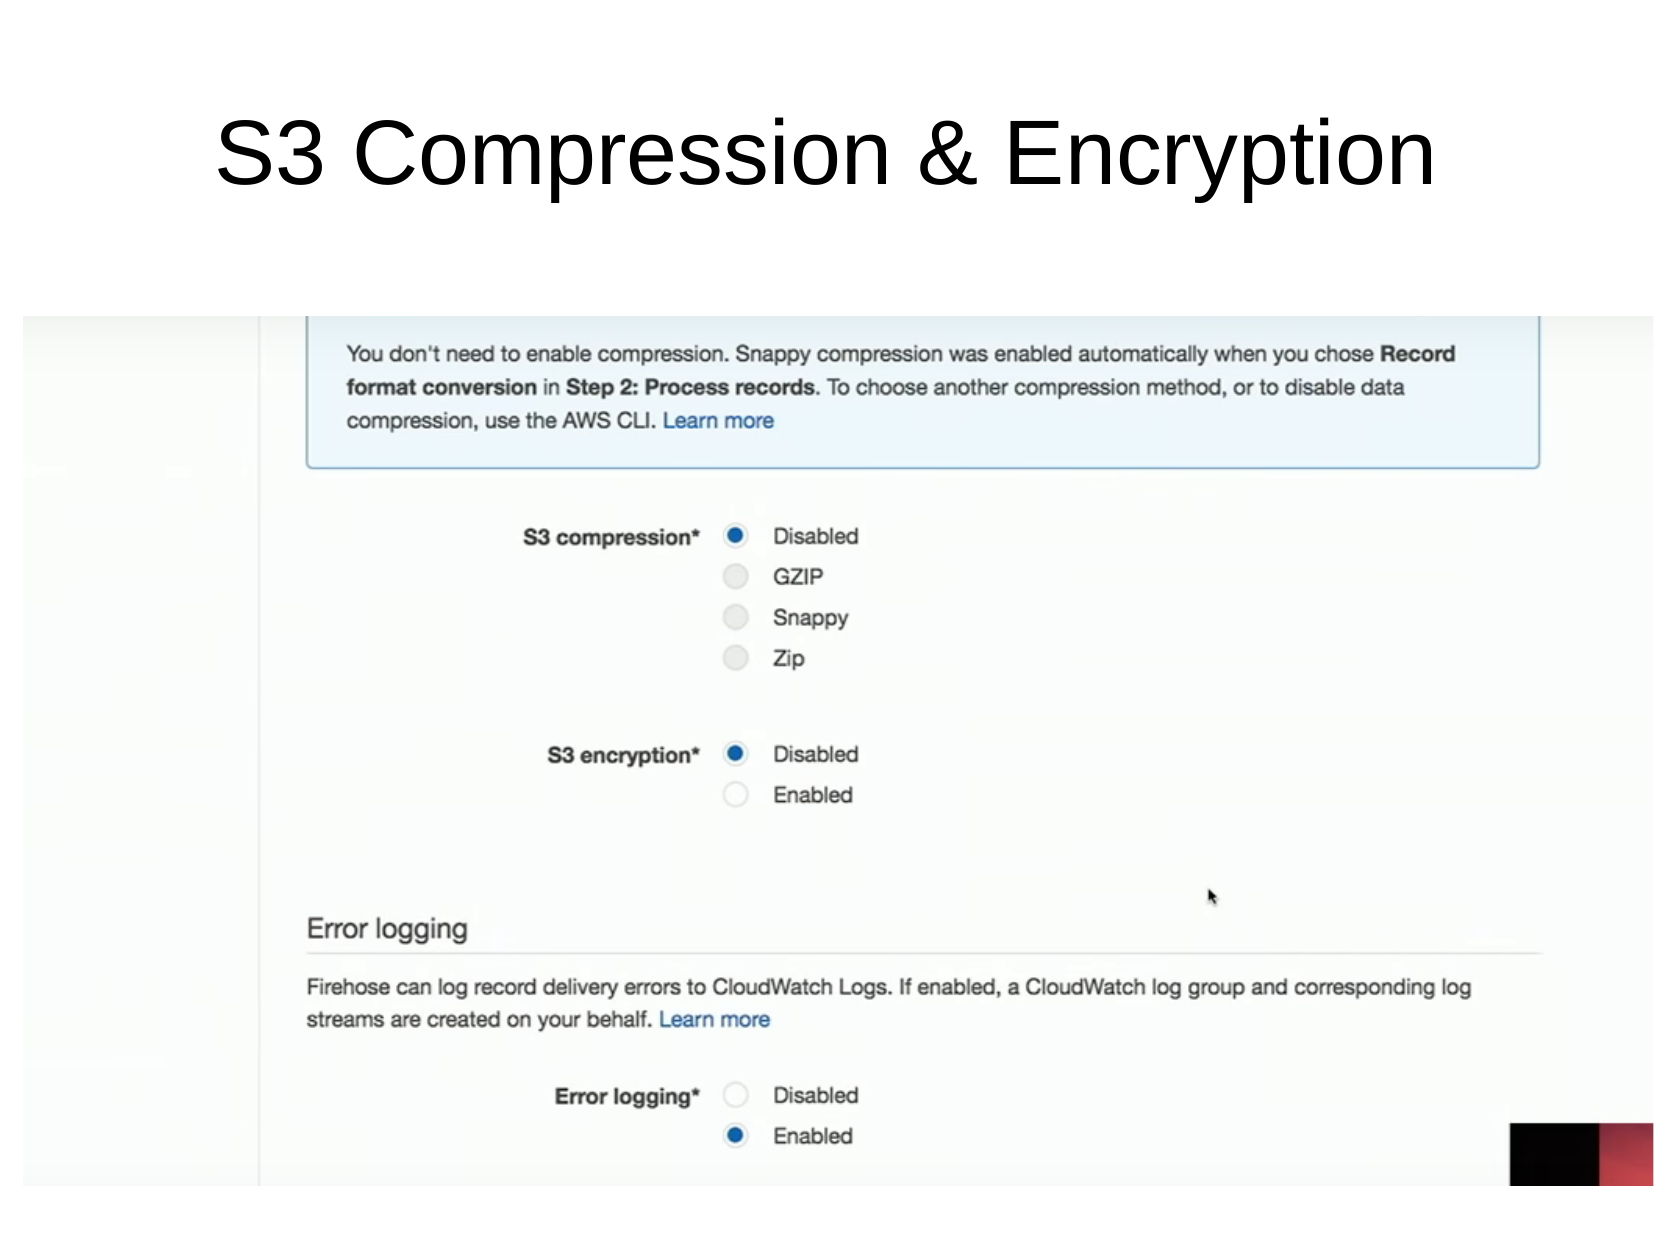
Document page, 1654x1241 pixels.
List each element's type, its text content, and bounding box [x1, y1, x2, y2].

picture [23, 316, 1654, 1186]
title S3 Compression & Encryption [82, 49, 1571, 257]
